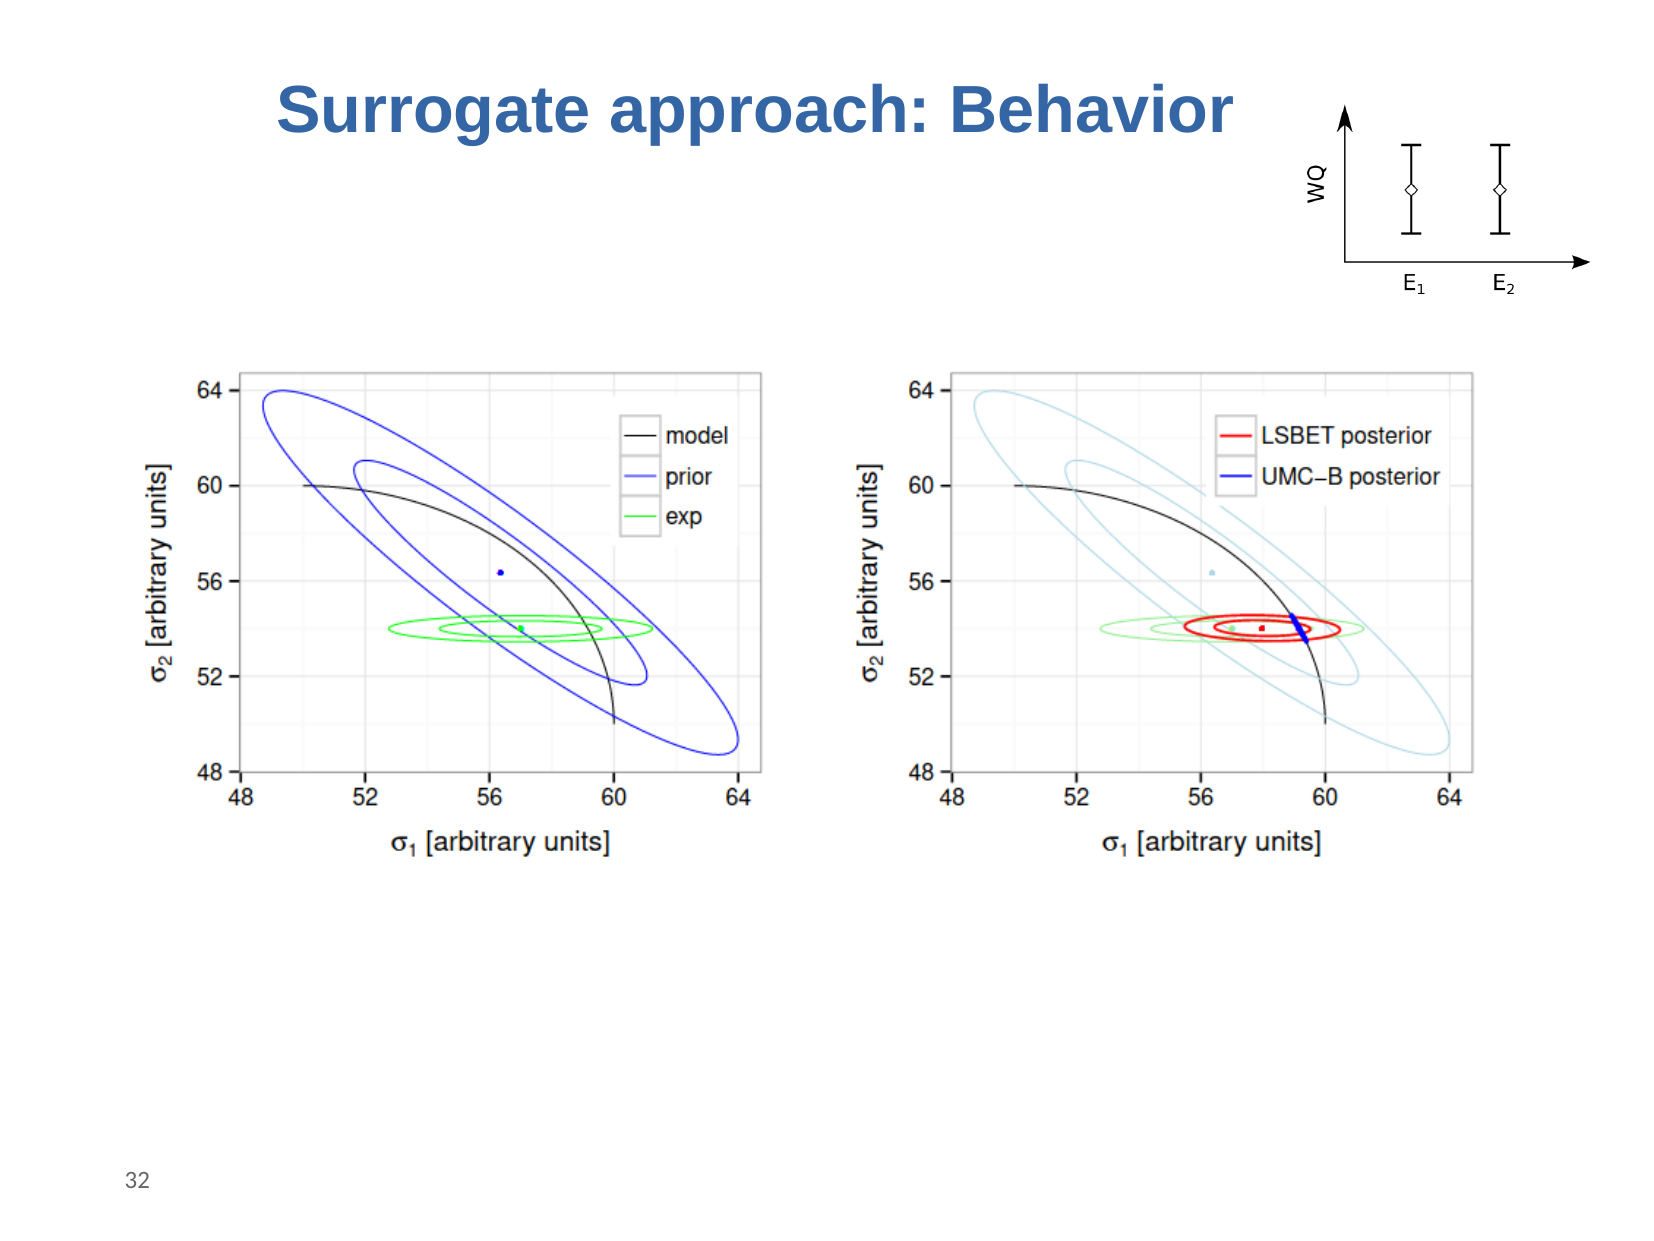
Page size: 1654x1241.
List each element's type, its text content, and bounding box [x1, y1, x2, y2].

picture [128, 359, 1486, 871]
title Surrogate approach: Behavior [147, 5, 1365, 213]
picture [1307, 104, 1591, 294]
